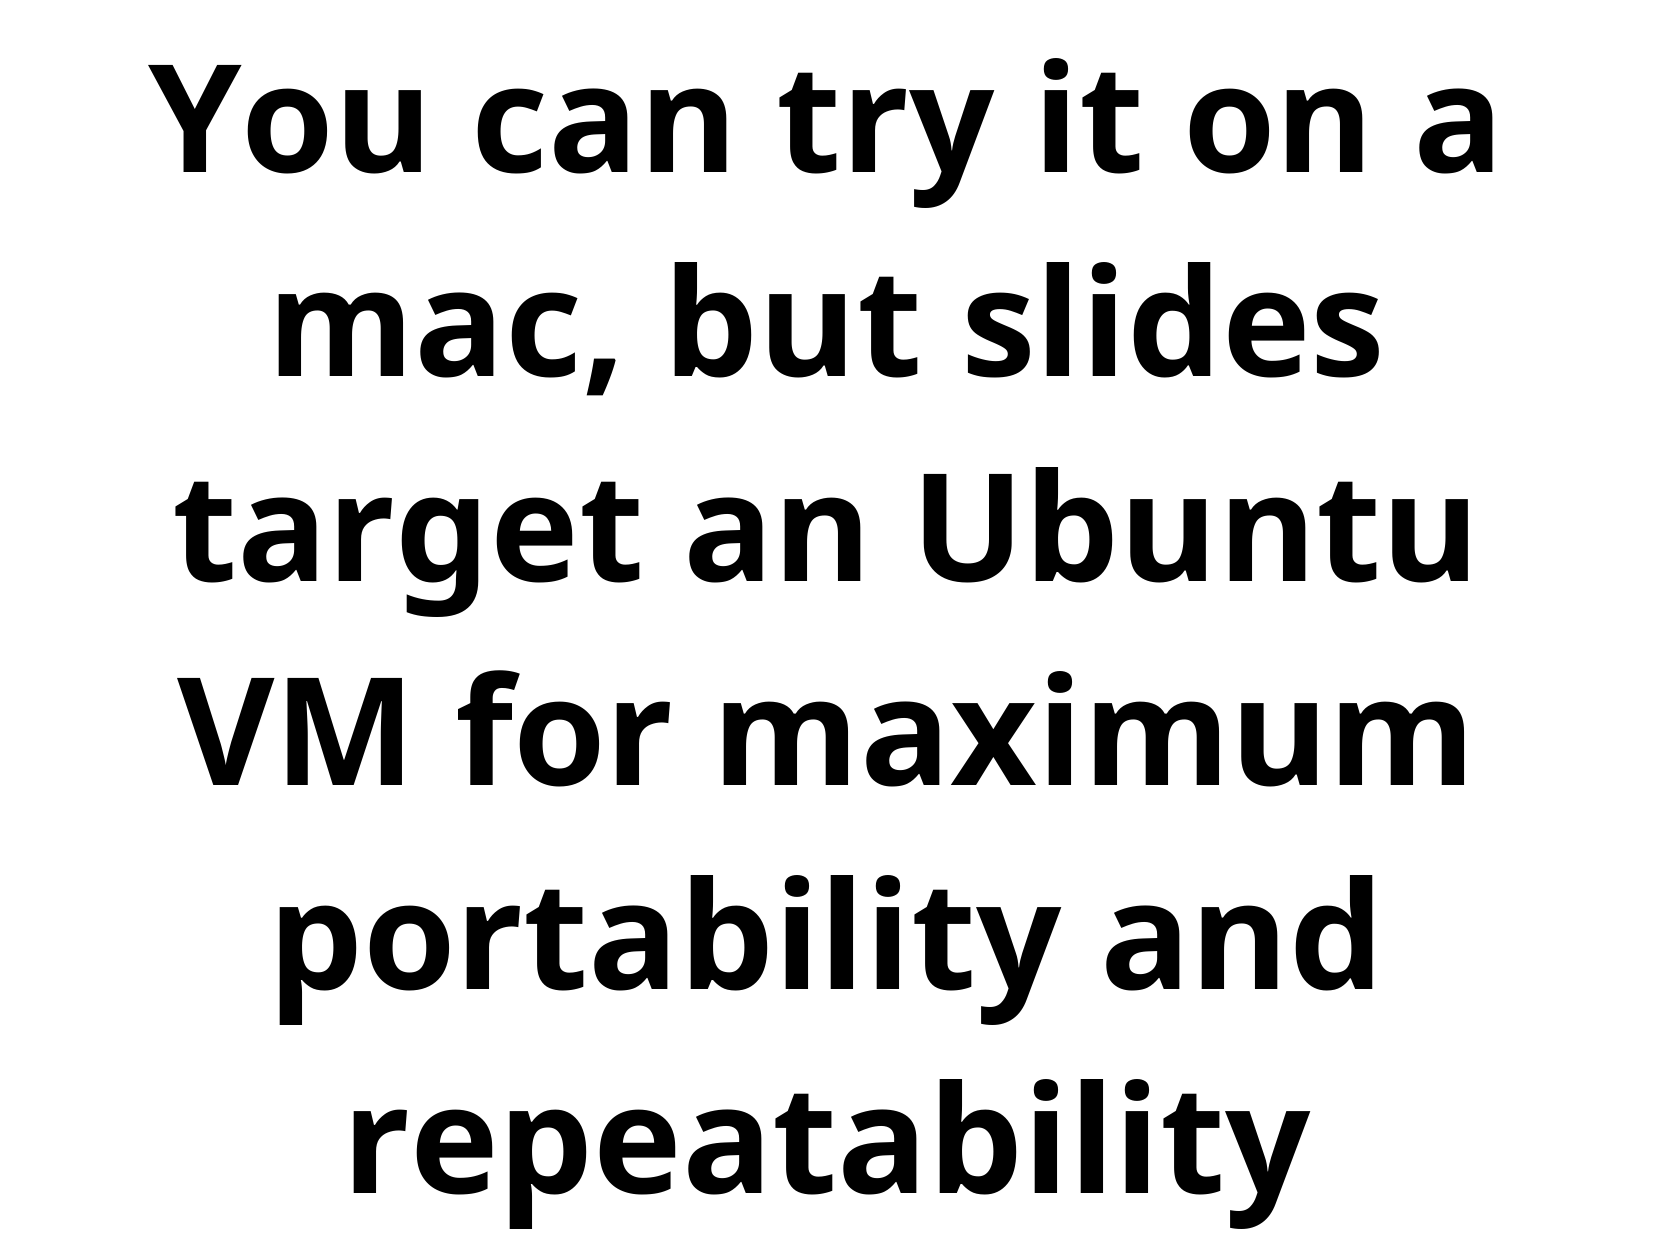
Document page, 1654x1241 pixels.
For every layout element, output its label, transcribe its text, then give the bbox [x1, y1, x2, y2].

title You can try it on a mac, but slides target an Ubuntu VM for maximum portability and repeatability [82, 49, 1571, 1201]
